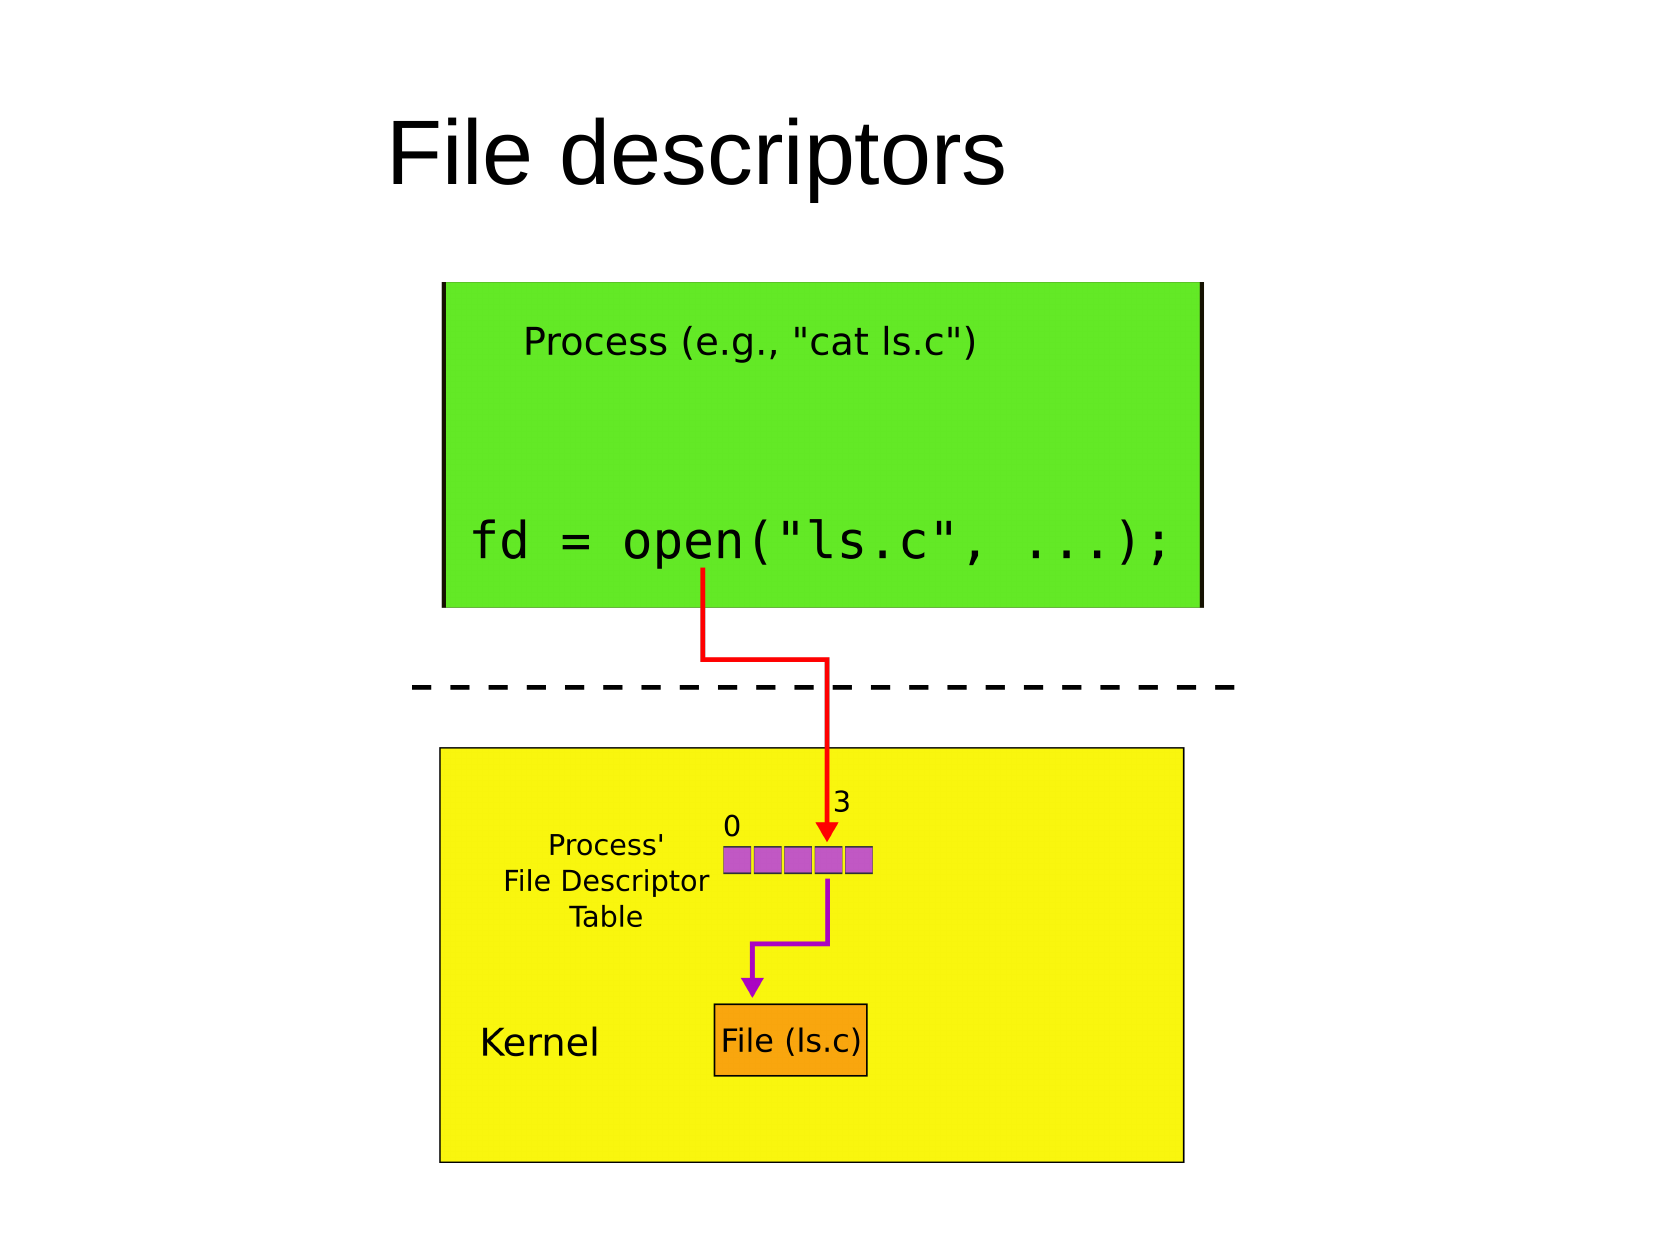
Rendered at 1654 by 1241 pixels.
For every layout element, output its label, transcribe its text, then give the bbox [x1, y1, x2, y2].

title File descriptors [82, 49, 1313, 257]
picture [412, 282, 1235, 1163]
